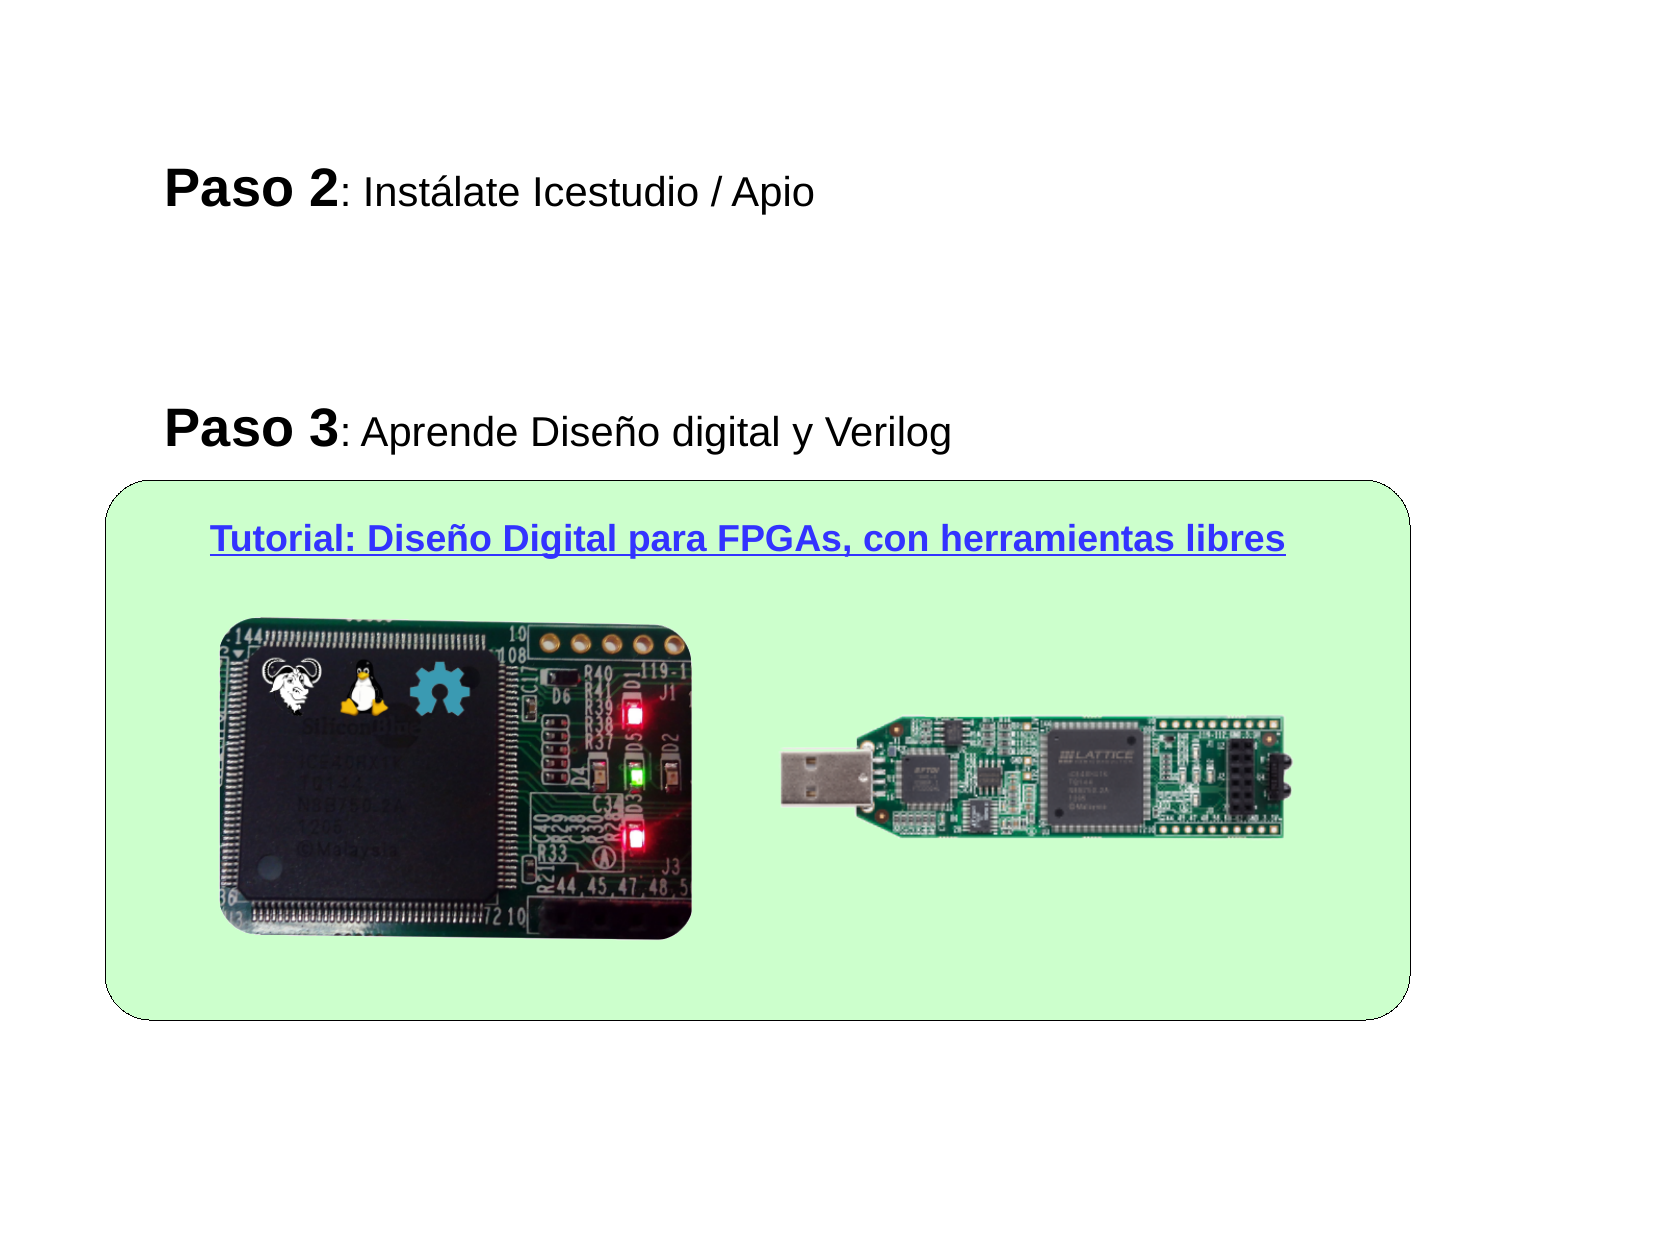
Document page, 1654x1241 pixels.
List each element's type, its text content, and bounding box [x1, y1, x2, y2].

text_box [105, 480, 1411, 1021]
picture [765, 699, 1306, 856]
text_box Paso 2: Instálate Icestudio / Apio [150, 149, 1276, 226]
text_box Tutorial: Diseño Digital para FPGAs, con herramientas libres [195, 510, 1321, 609]
text_box Paso 3: Aprende Diseño digital y Verilog [150, 390, 1276, 466]
picture [195, 592, 715, 960]
